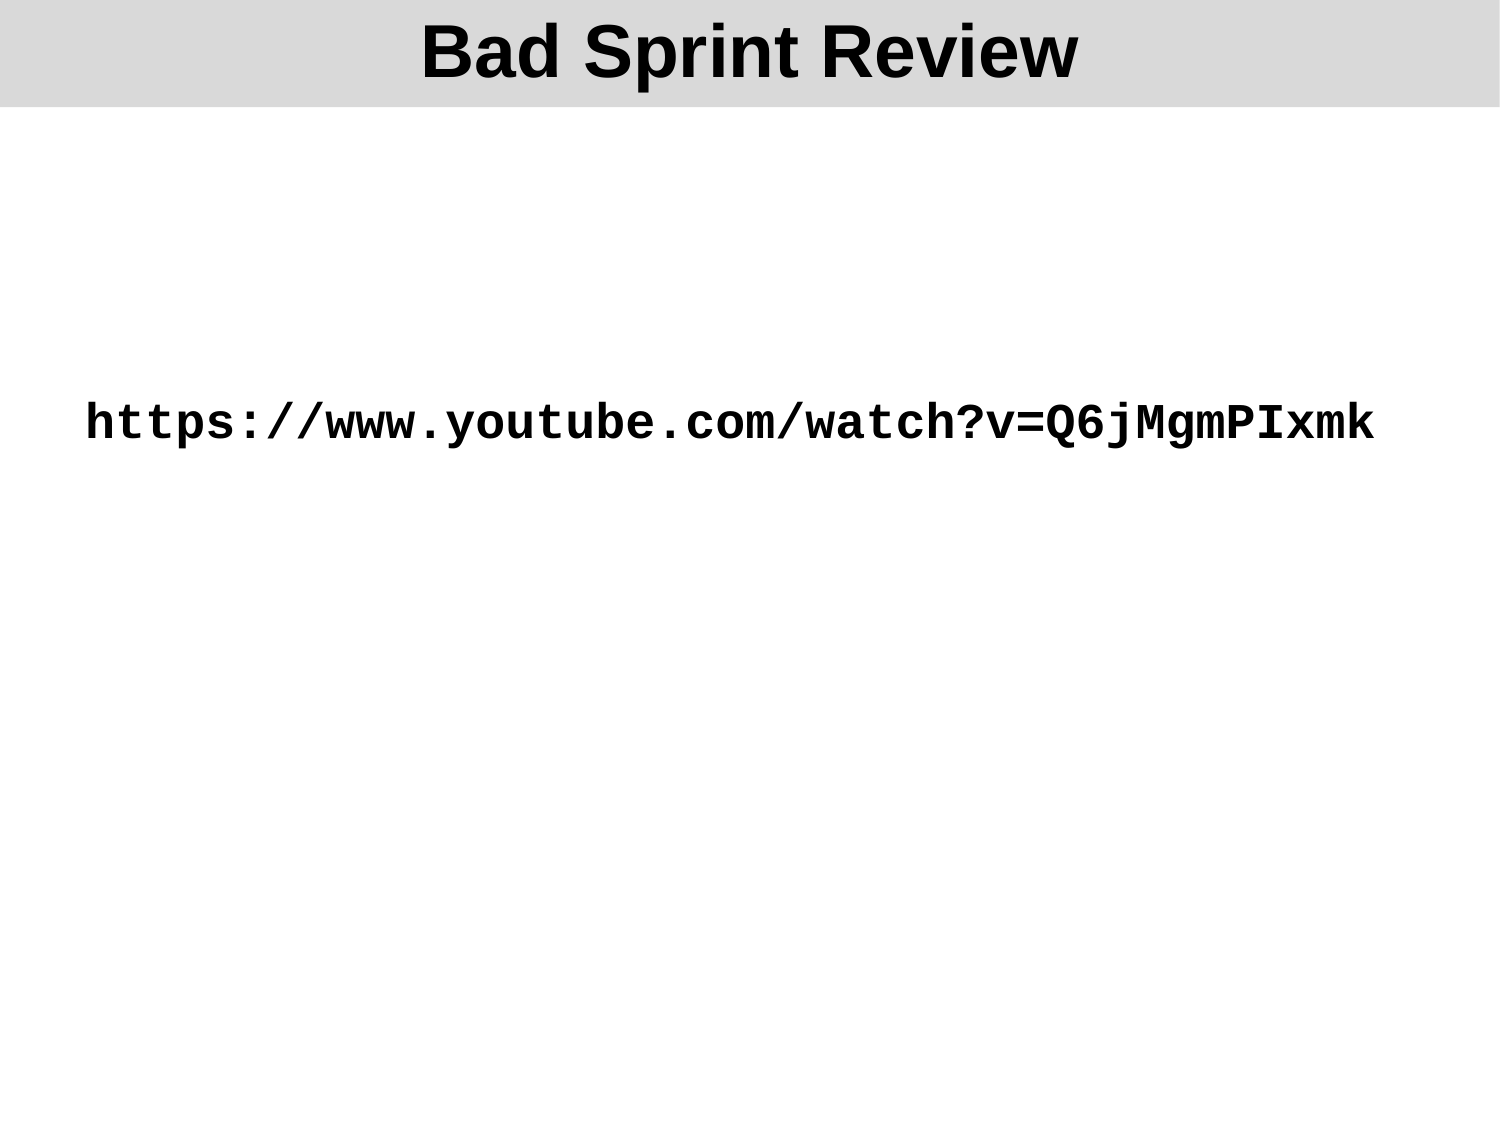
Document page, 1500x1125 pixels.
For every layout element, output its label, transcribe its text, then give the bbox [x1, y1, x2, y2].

text_box https://www.youtube.com/watch?v=Q6jMgmPIxmk [70, 381, 1391, 453]
text_box Bad Sprint Review [0, 0, 1500, 108]
